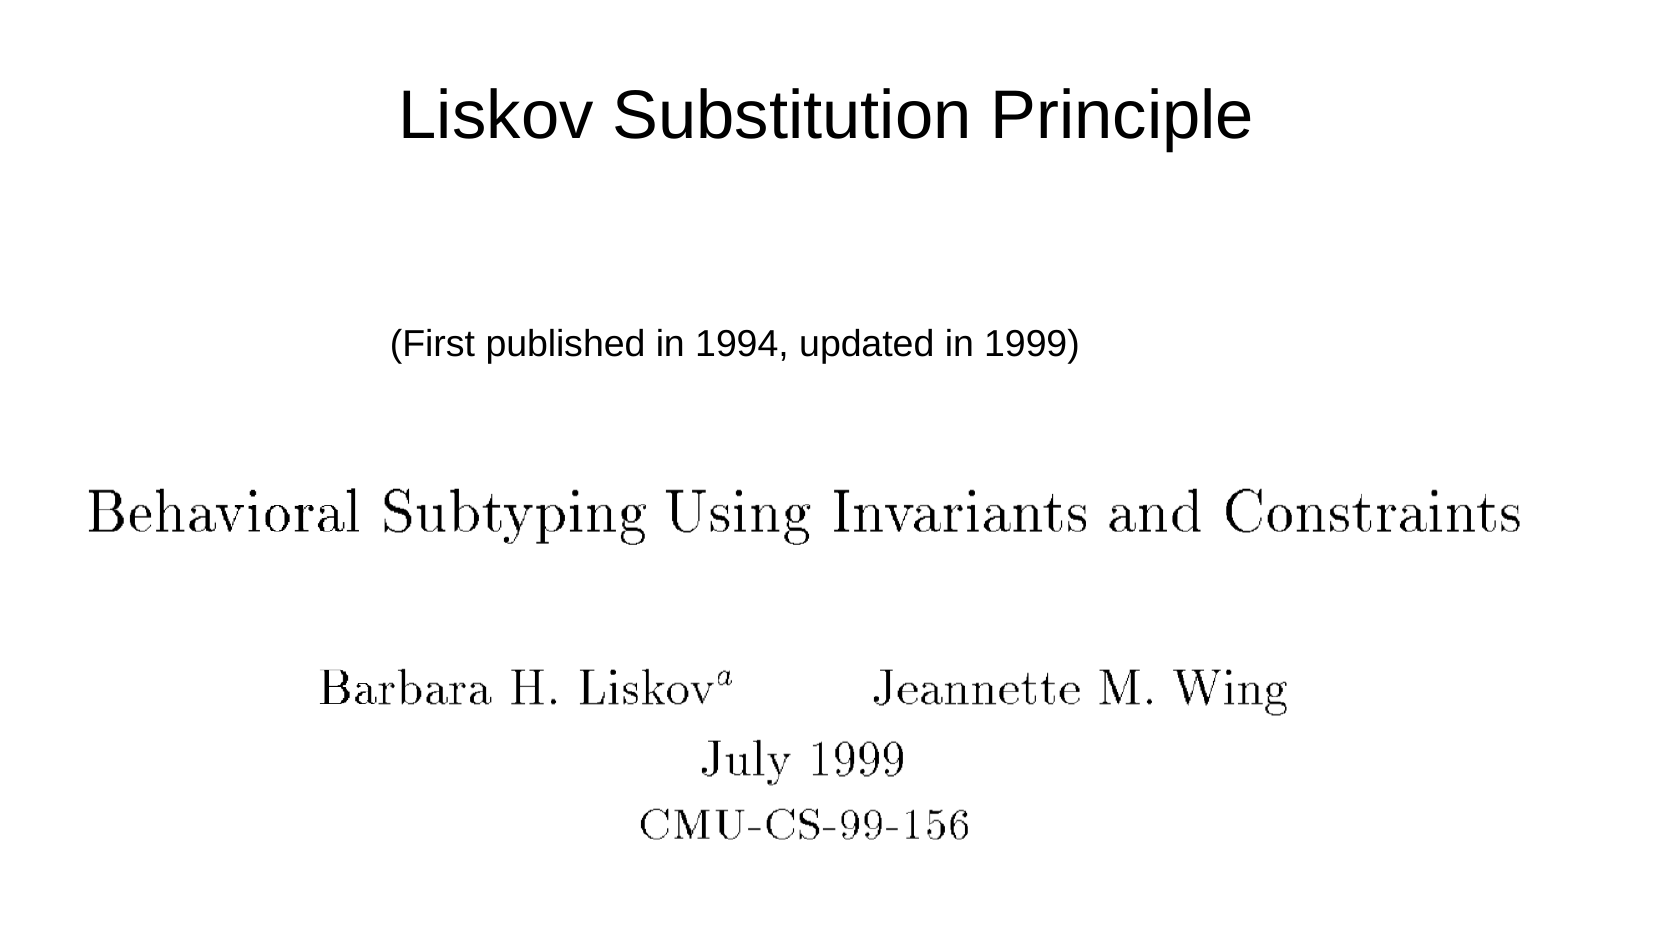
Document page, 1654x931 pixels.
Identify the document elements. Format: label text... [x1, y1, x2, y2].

text_box (First published in 1994, updated in 1999) [375, 315, 1096, 372]
title Liskov Substitution Principle [82, 37, 1571, 193]
picture [71, 449, 1561, 906]
